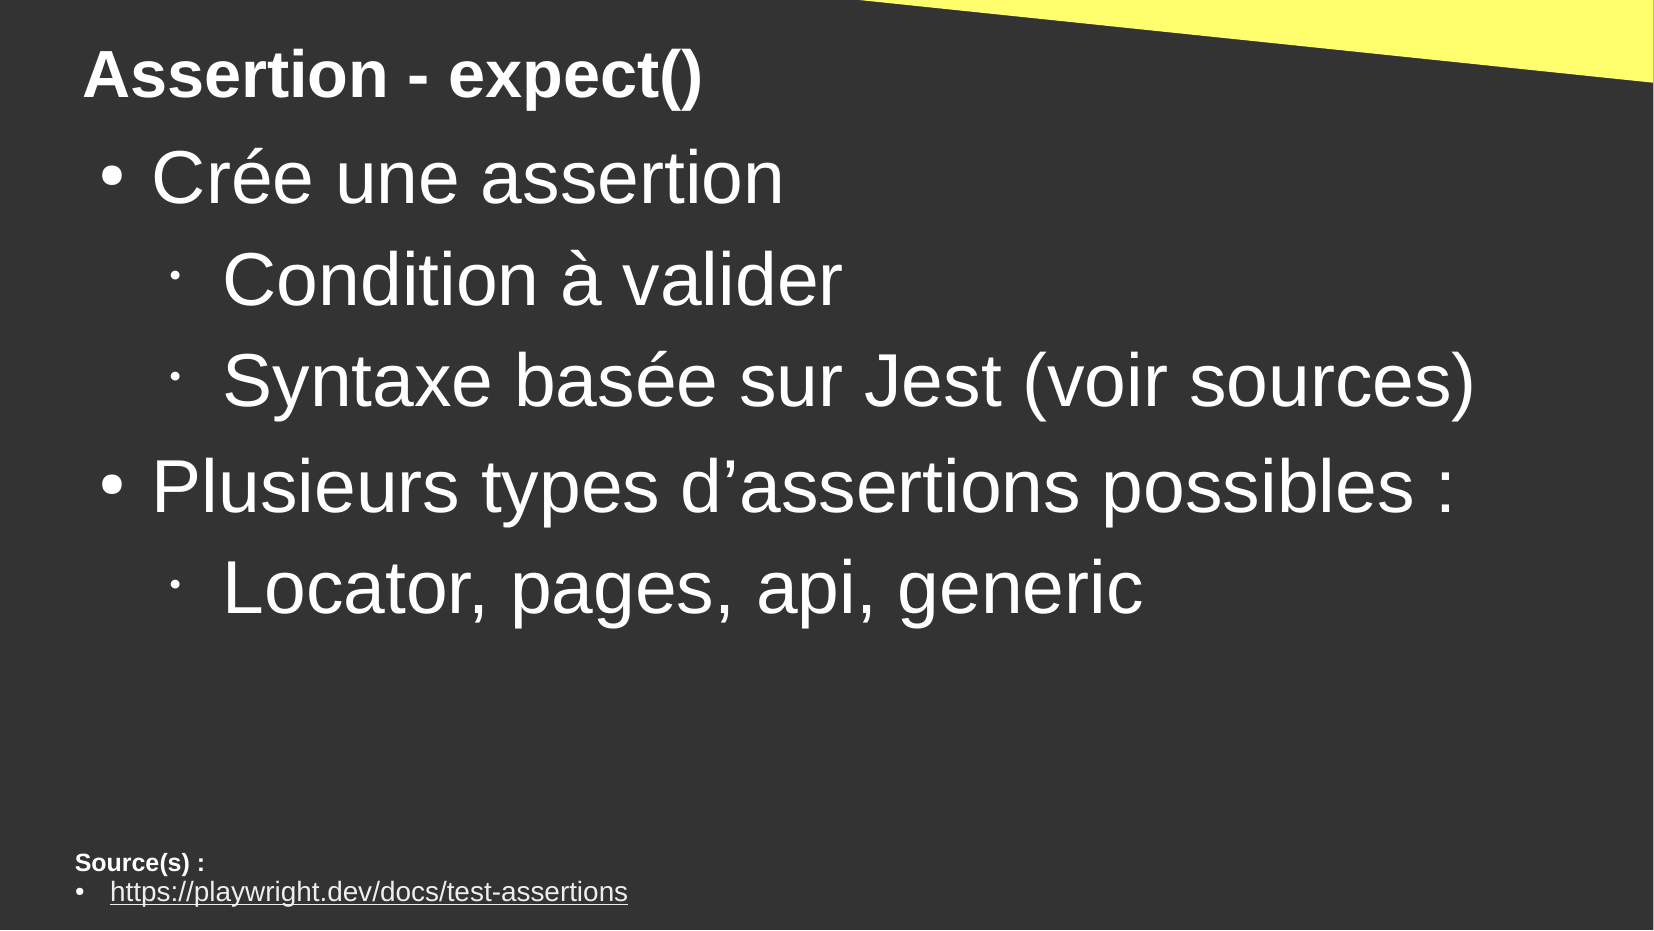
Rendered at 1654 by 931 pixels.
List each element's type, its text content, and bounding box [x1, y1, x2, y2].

title Assertion - expect() [82, 37, 1004, 119]
list Crée une assertion Condition à valider Syntaxe basée sur Jest (voir sources) Plusieurs types d’assertions possibles : Locator, pages, api, generic [80, 135, 1619, 768]
text_box Source(s) : https://playwright.dev/docs/test-assertions [60, 791, 1546, 916]
text_box [859, 0, 1653, 83]
